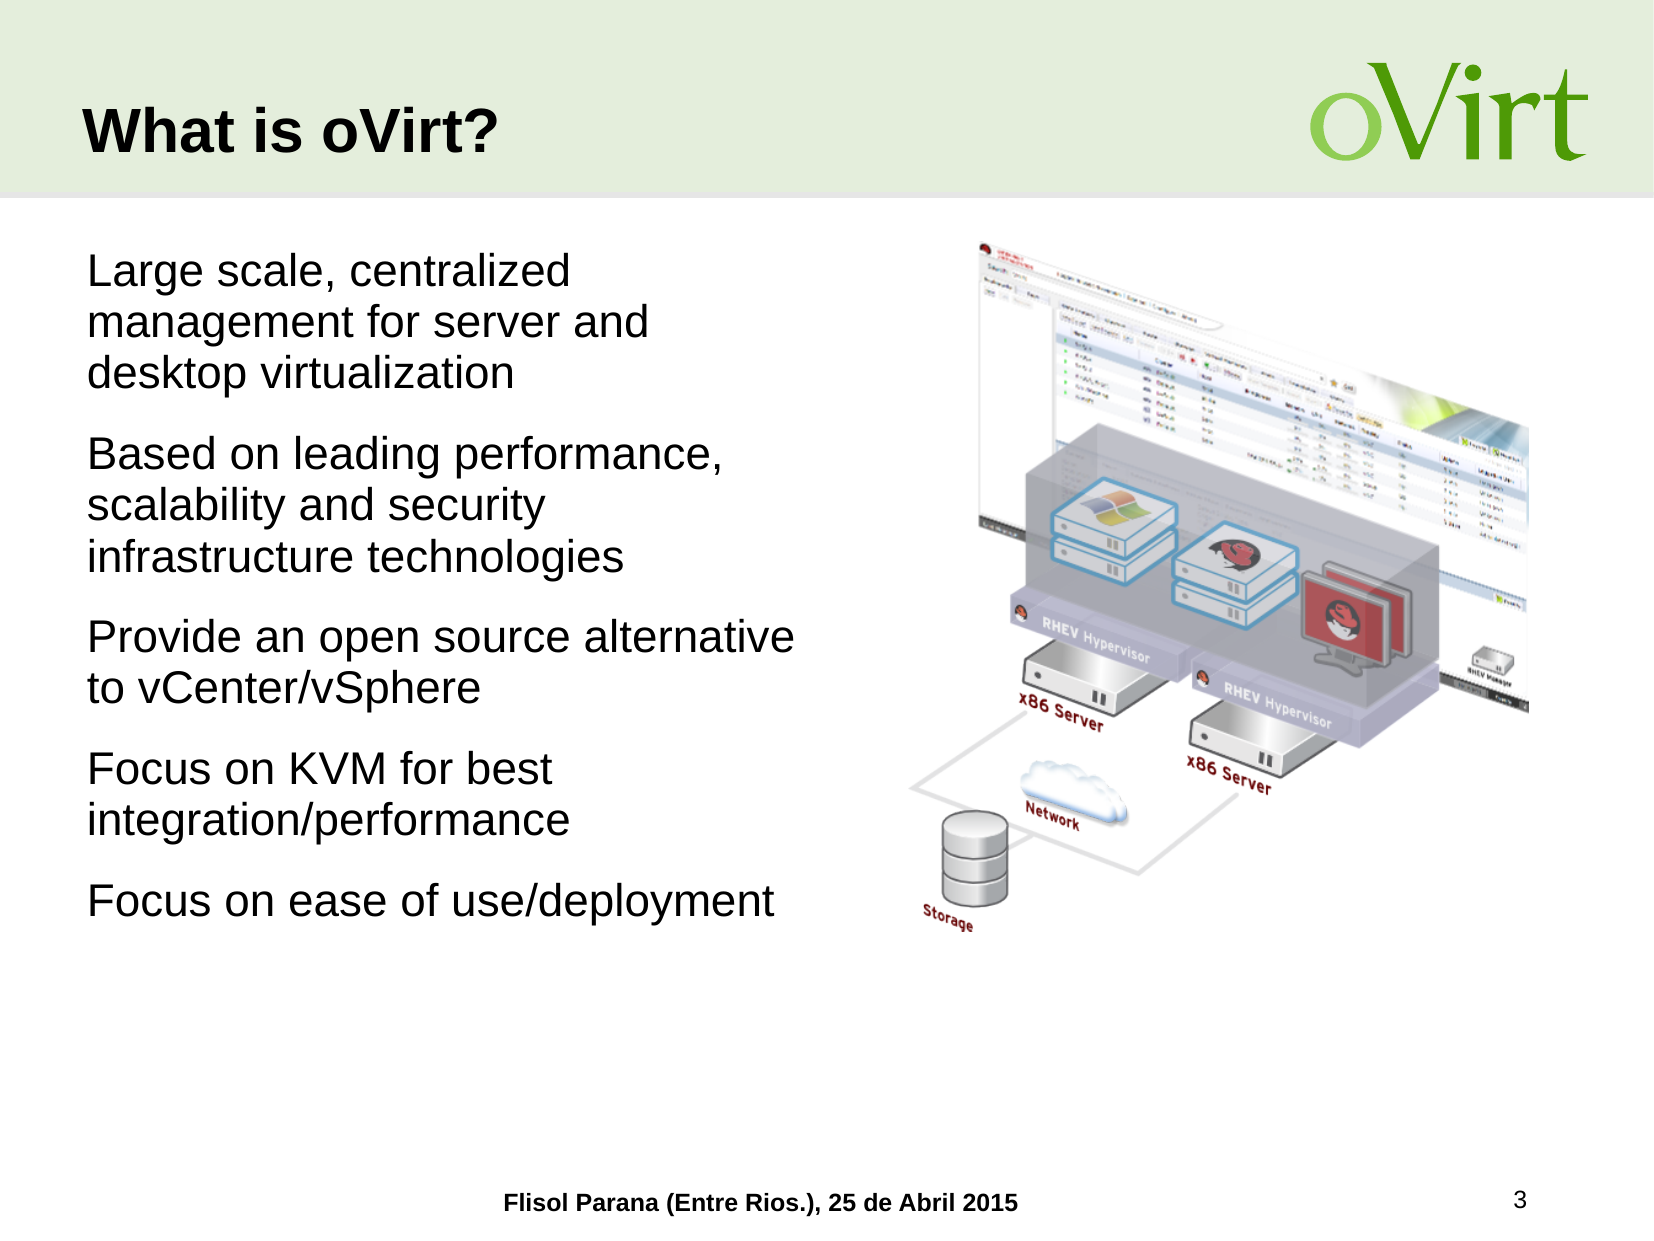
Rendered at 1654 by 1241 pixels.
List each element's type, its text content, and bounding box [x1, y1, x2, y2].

title What is oVirt? [82, 37, 1571, 226]
picture [878, 241, 1560, 932]
list Large scale, centralized management for server and desktop virtualization Based on leading performance, scalability and security infrastructure technologies Provide an open source alternative to vCenter/vSphere Focus on KVM for best integration/performance Focus on ease of use/deployment [86, 244, 814, 1039]
